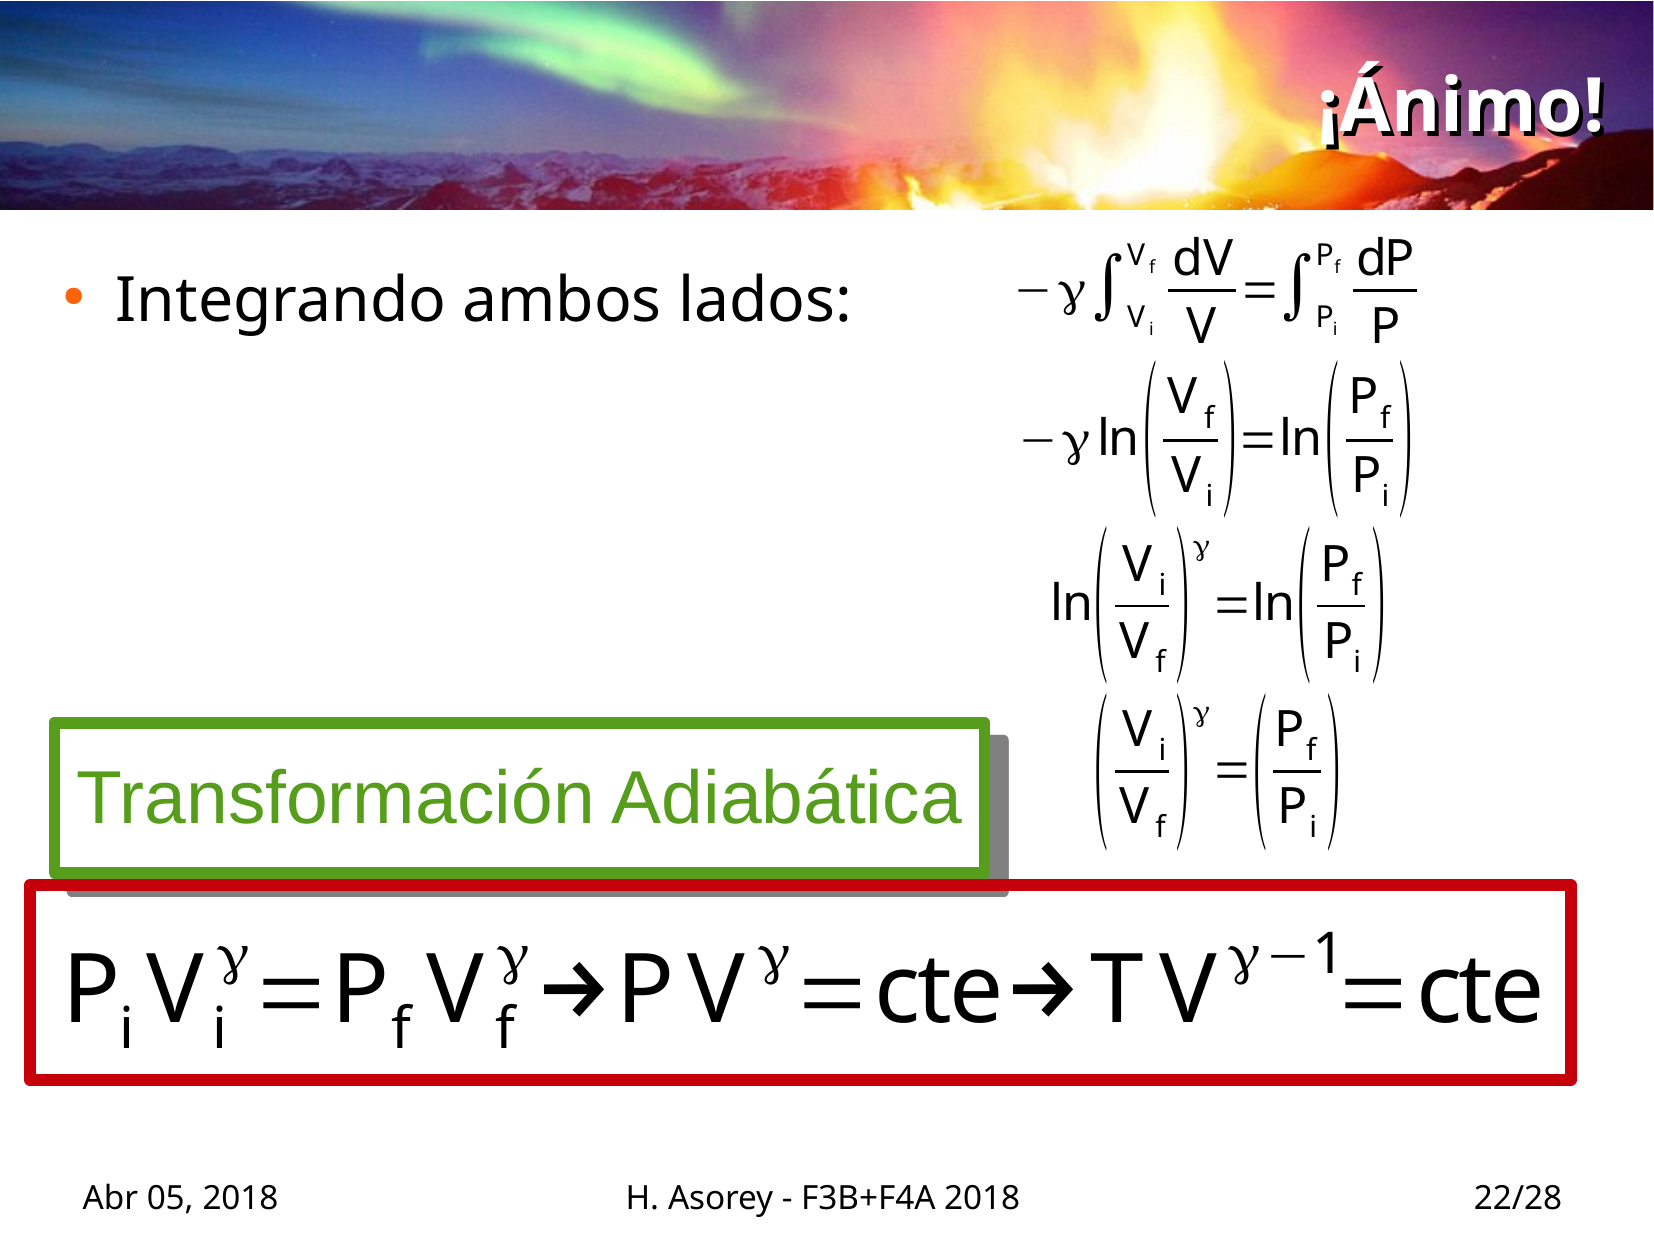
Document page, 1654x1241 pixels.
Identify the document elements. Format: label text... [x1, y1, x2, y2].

list Integrando ambos lados: [45, 891, 1565, 1074]
picture [0, 1, 1654, 210]
chart [1007, 226, 1426, 854]
chart [56, 918, 1549, 1064]
text_box Transformación Adiabática [54, 722, 985, 873]
list Integrando ambos lados: [45, 255, 1606, 1156]
title ¡Ánimo! [45, 15, 1606, 191]
